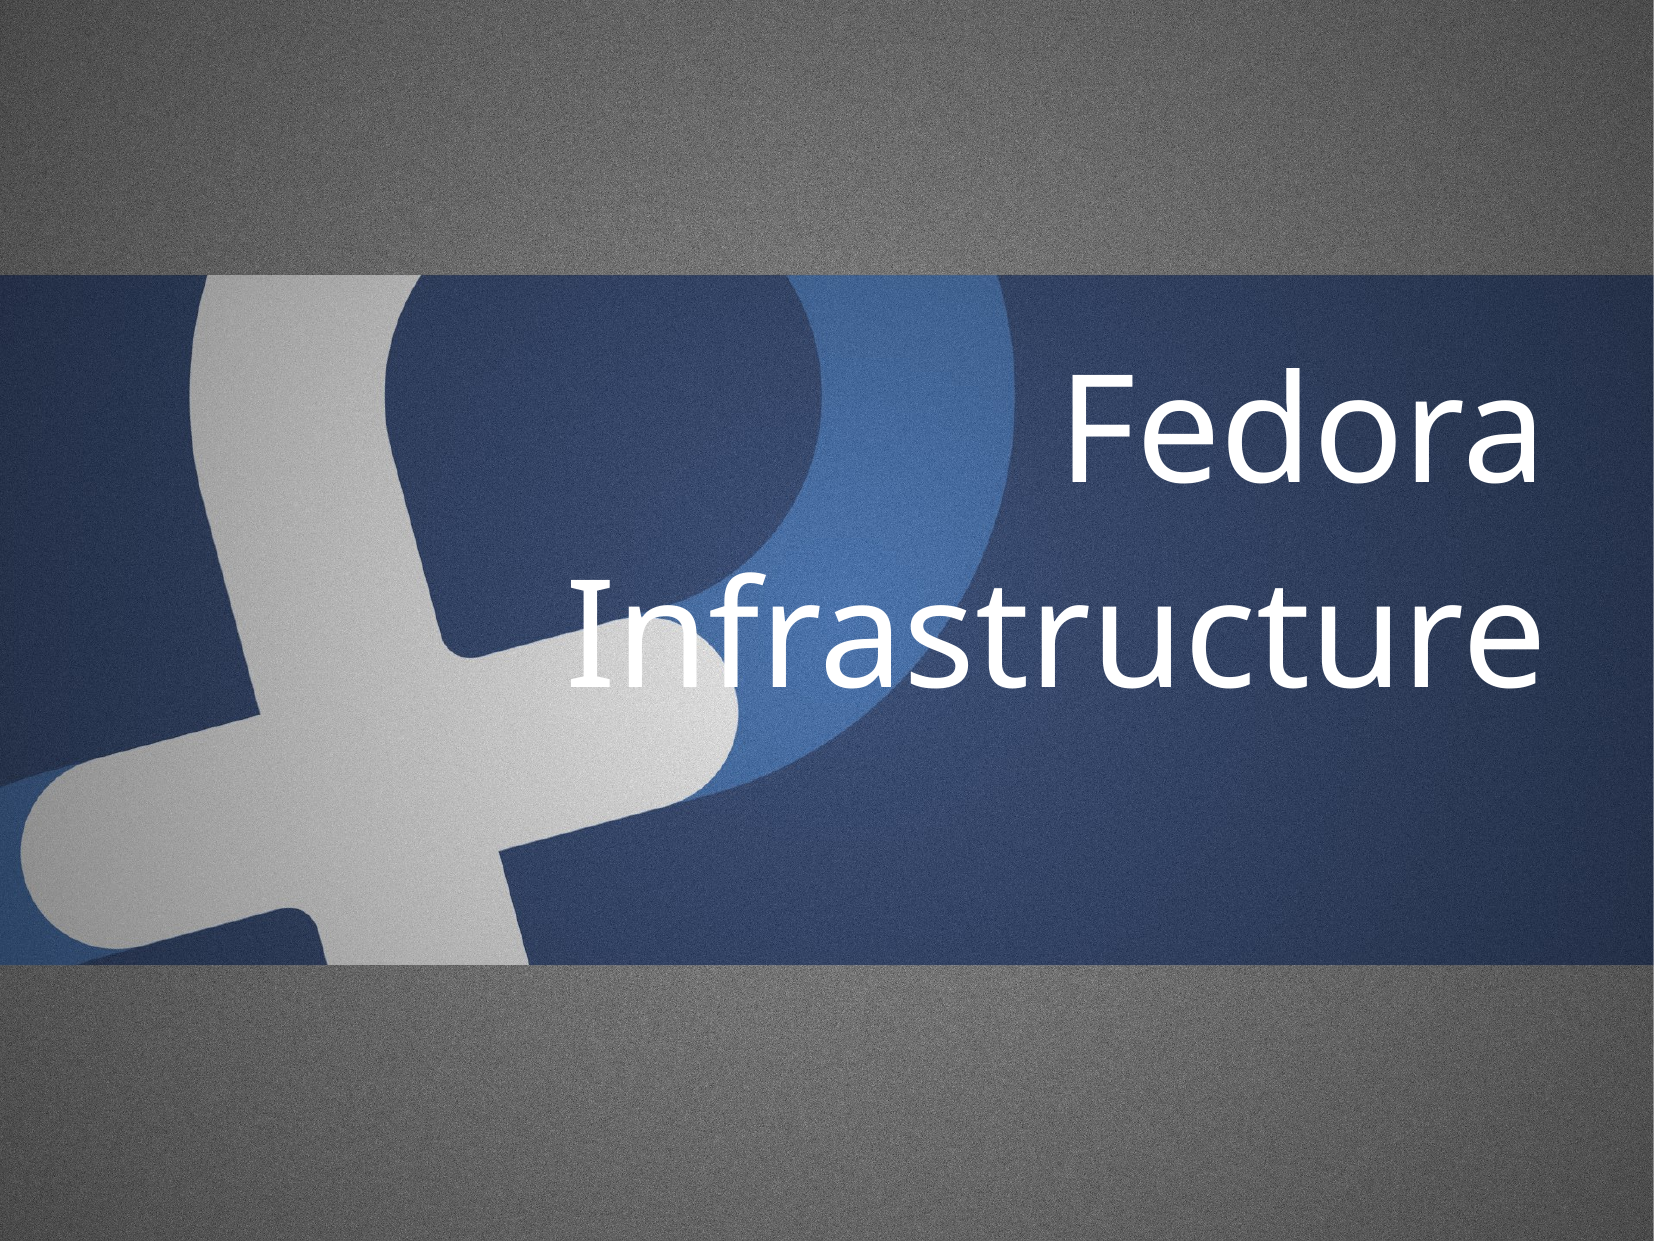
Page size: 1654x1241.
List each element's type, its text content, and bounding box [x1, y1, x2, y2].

text_box Fedora Infrastructure [447, 315, 1562, 788]
picture [0, 0, 1654, 1241]
